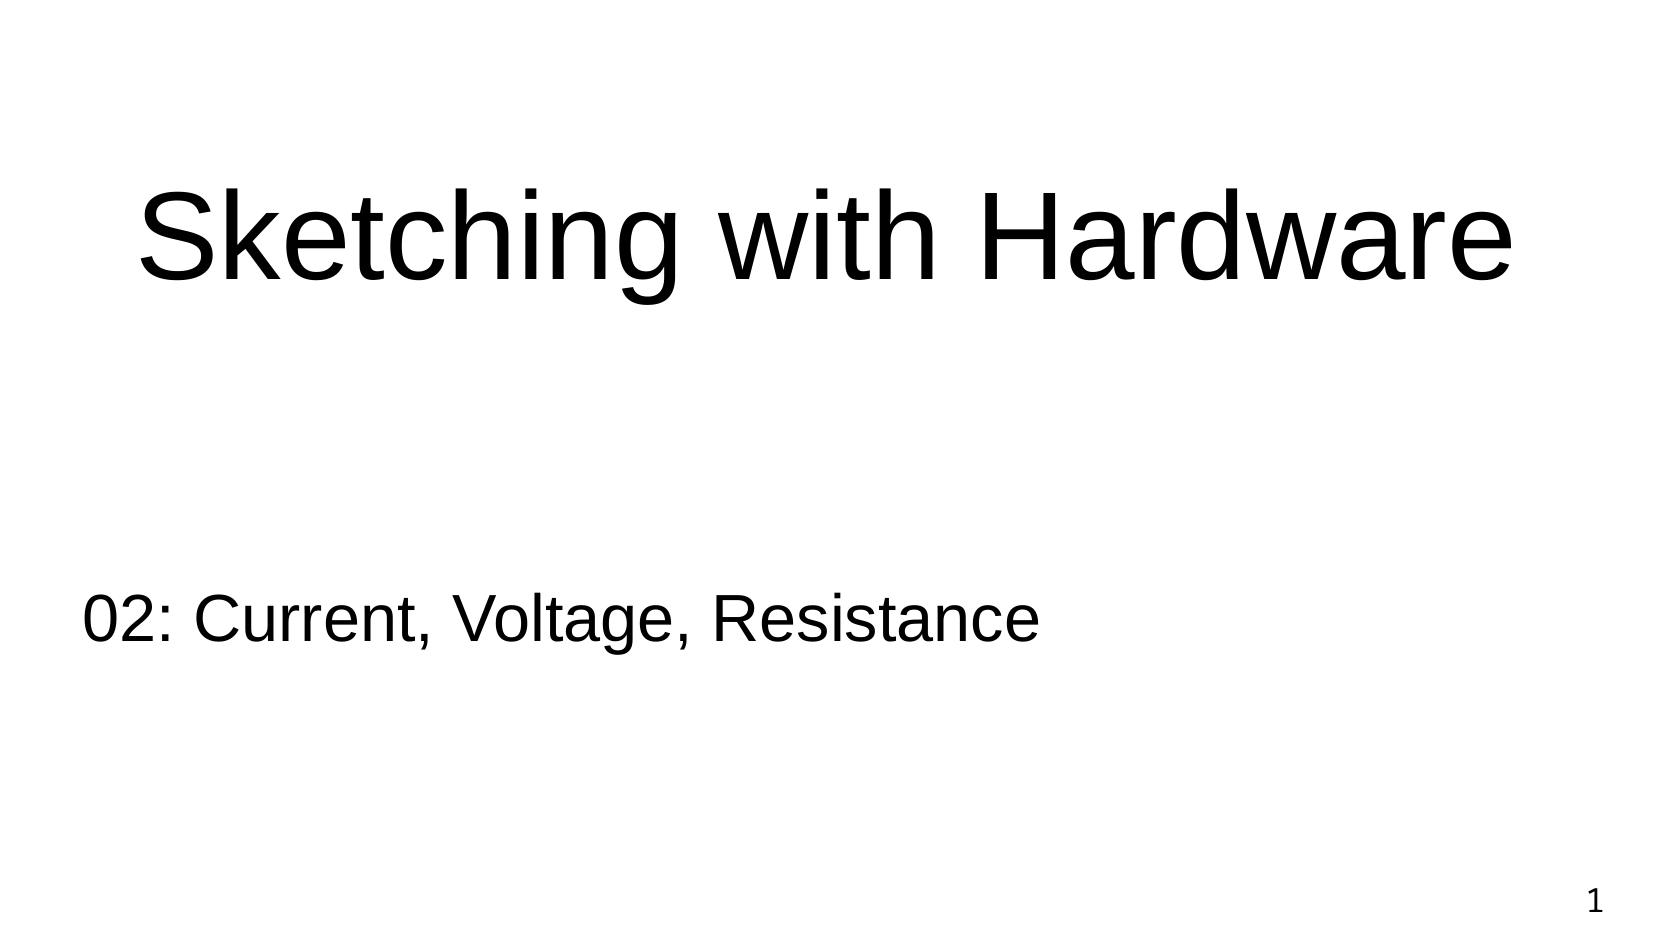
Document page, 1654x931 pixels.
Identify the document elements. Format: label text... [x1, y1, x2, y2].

title Sketching with Hardware [82, 37, 1571, 436]
subtitle 02: Current, Voltage, Resistance [82, 480, 1571, 758]
